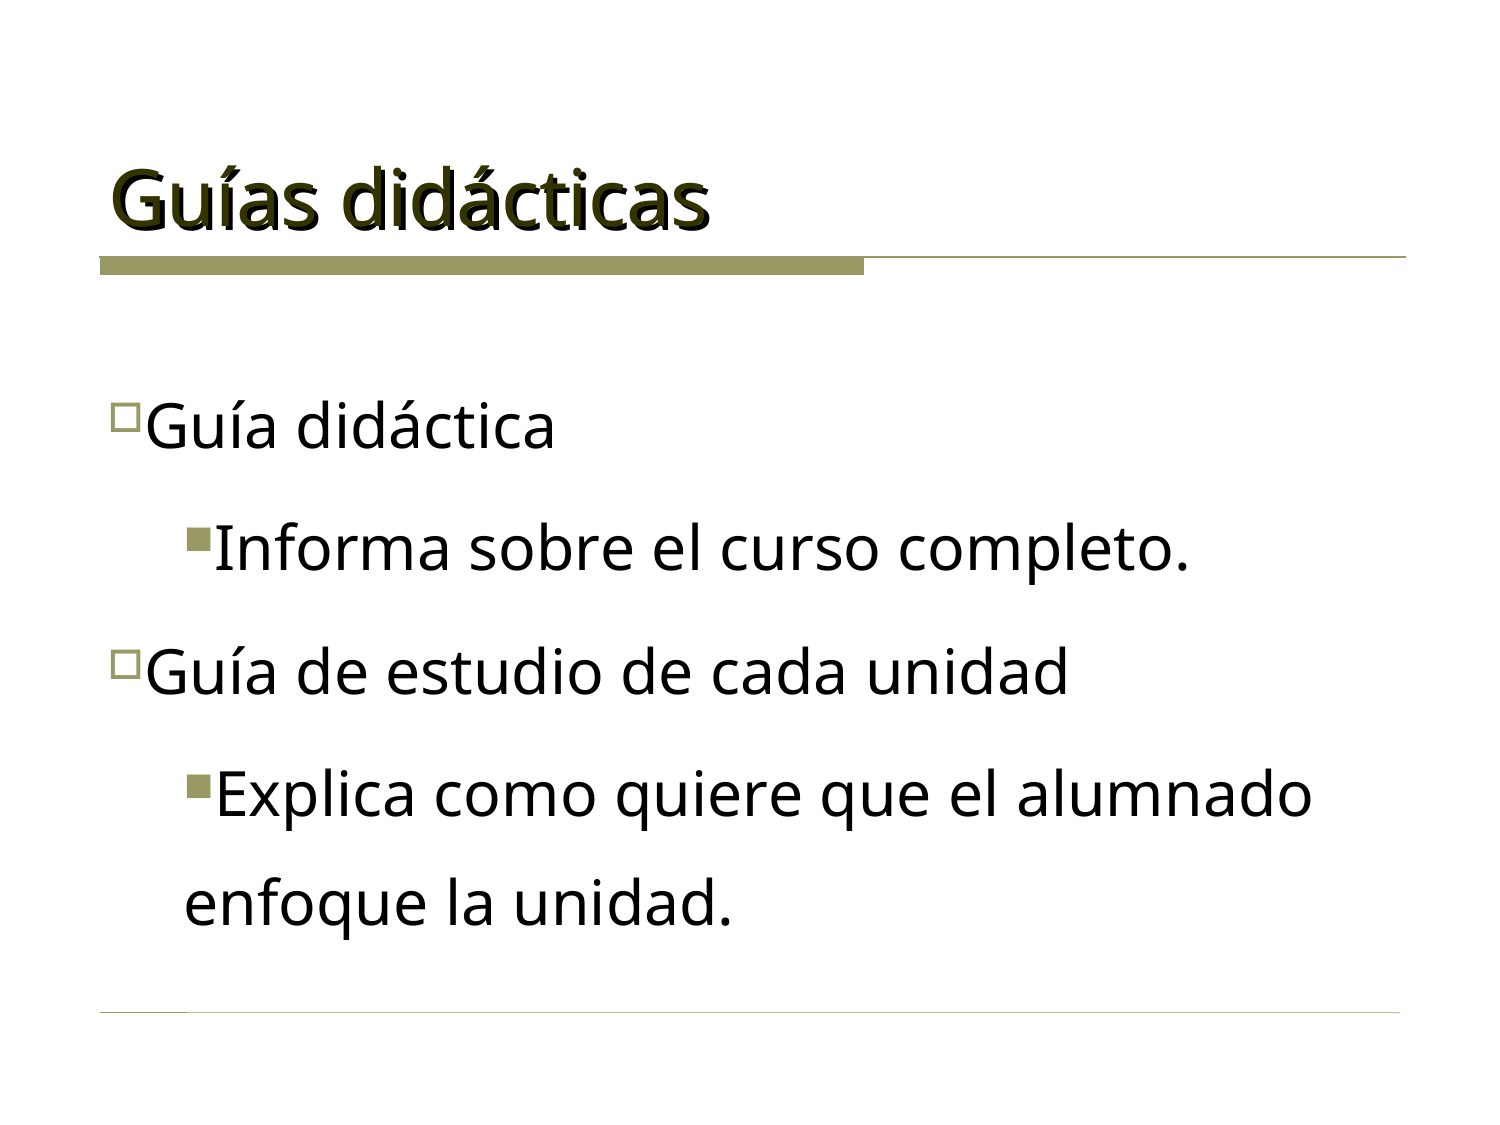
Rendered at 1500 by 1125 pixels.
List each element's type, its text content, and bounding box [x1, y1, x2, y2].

list Guía didáctica Informa sobre el curso completo. Guía de estudio de cada unidad Explica como quiere que el alumnado enfoque la unidad. [92, 287, 1353, 1013]
title Guías didácticas [94, 50, 1407, 250]
